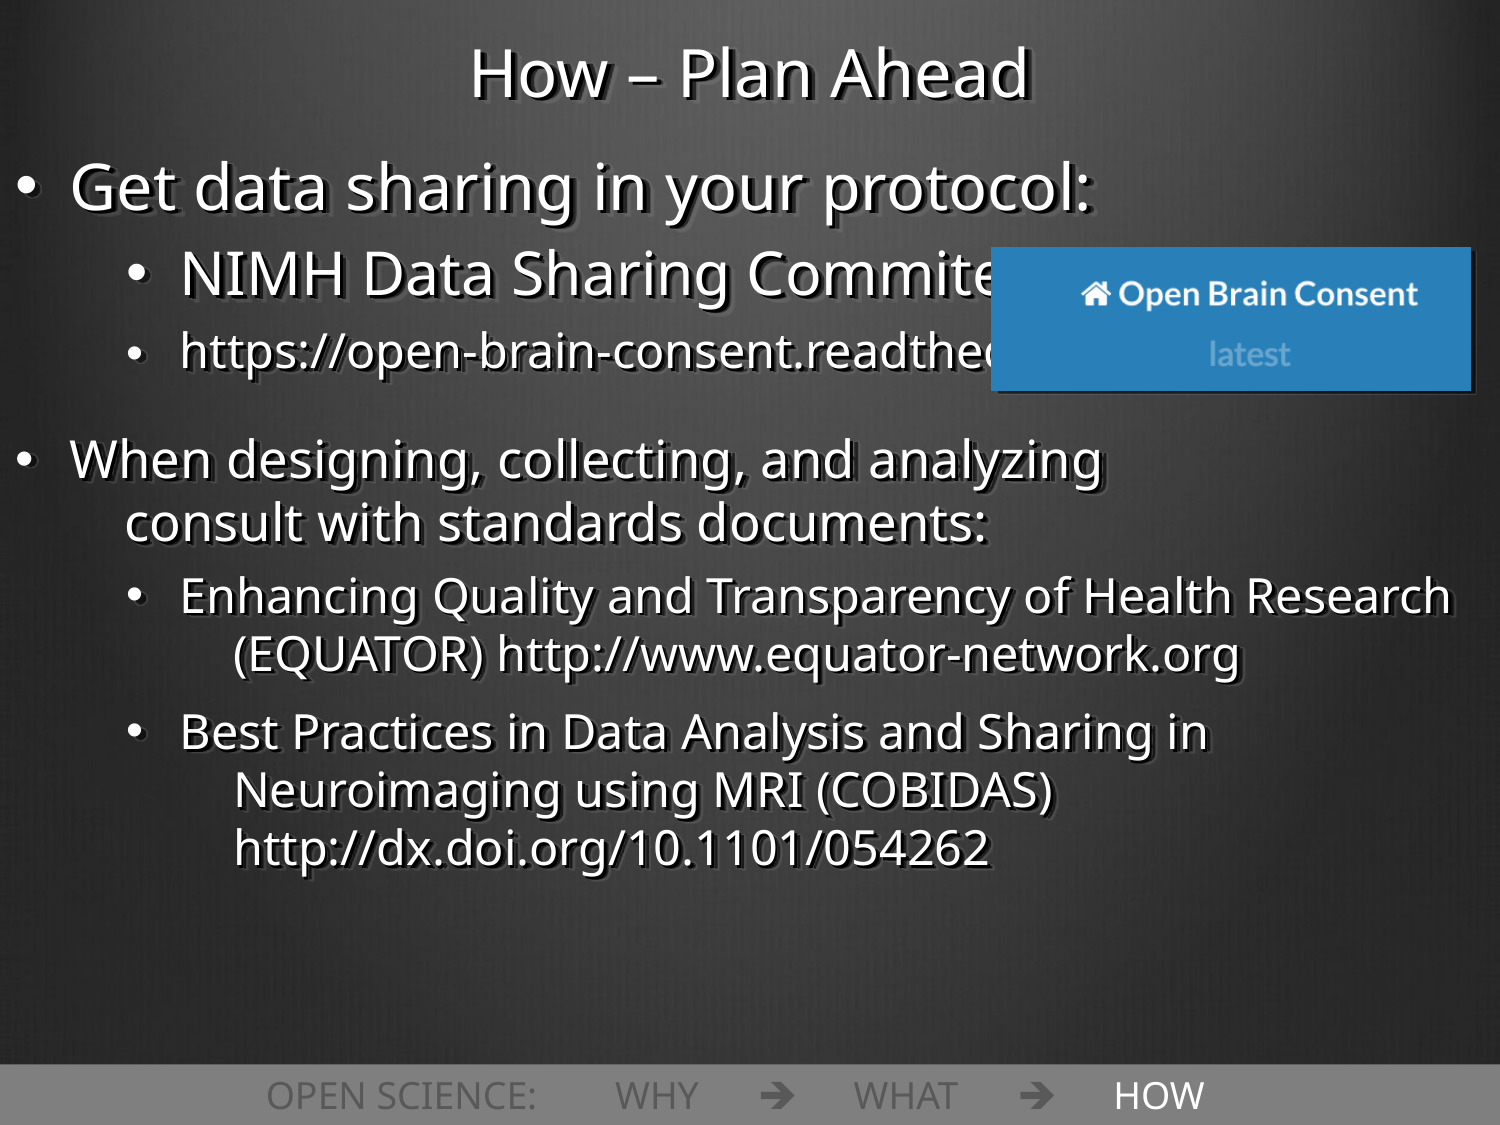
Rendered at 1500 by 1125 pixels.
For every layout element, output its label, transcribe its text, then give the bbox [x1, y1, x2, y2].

list Get data sharing in your protocol: NIMH Data Sharing Commitee https://open-brain-consent.readthedocs.io When designing, collecting, and analyzing consult with standards documents: Enhancing Quality and Transparency of Health Research (EQUATOR) http://www.equator-network.org Best Practices in Data Analysis and Sharing in Neuroimaging using MRI (COBIDAS) http://dx.doi.org/10.1101/054262 [0, 137, 1486, 936]
text_box OPEN SCIENCE: WHY  WHAT  HOW [0, 1064, 1500, 1125]
picture [991, 247, 1471, 391]
title How – Plan Ahead [112, 0, 1388, 137]
